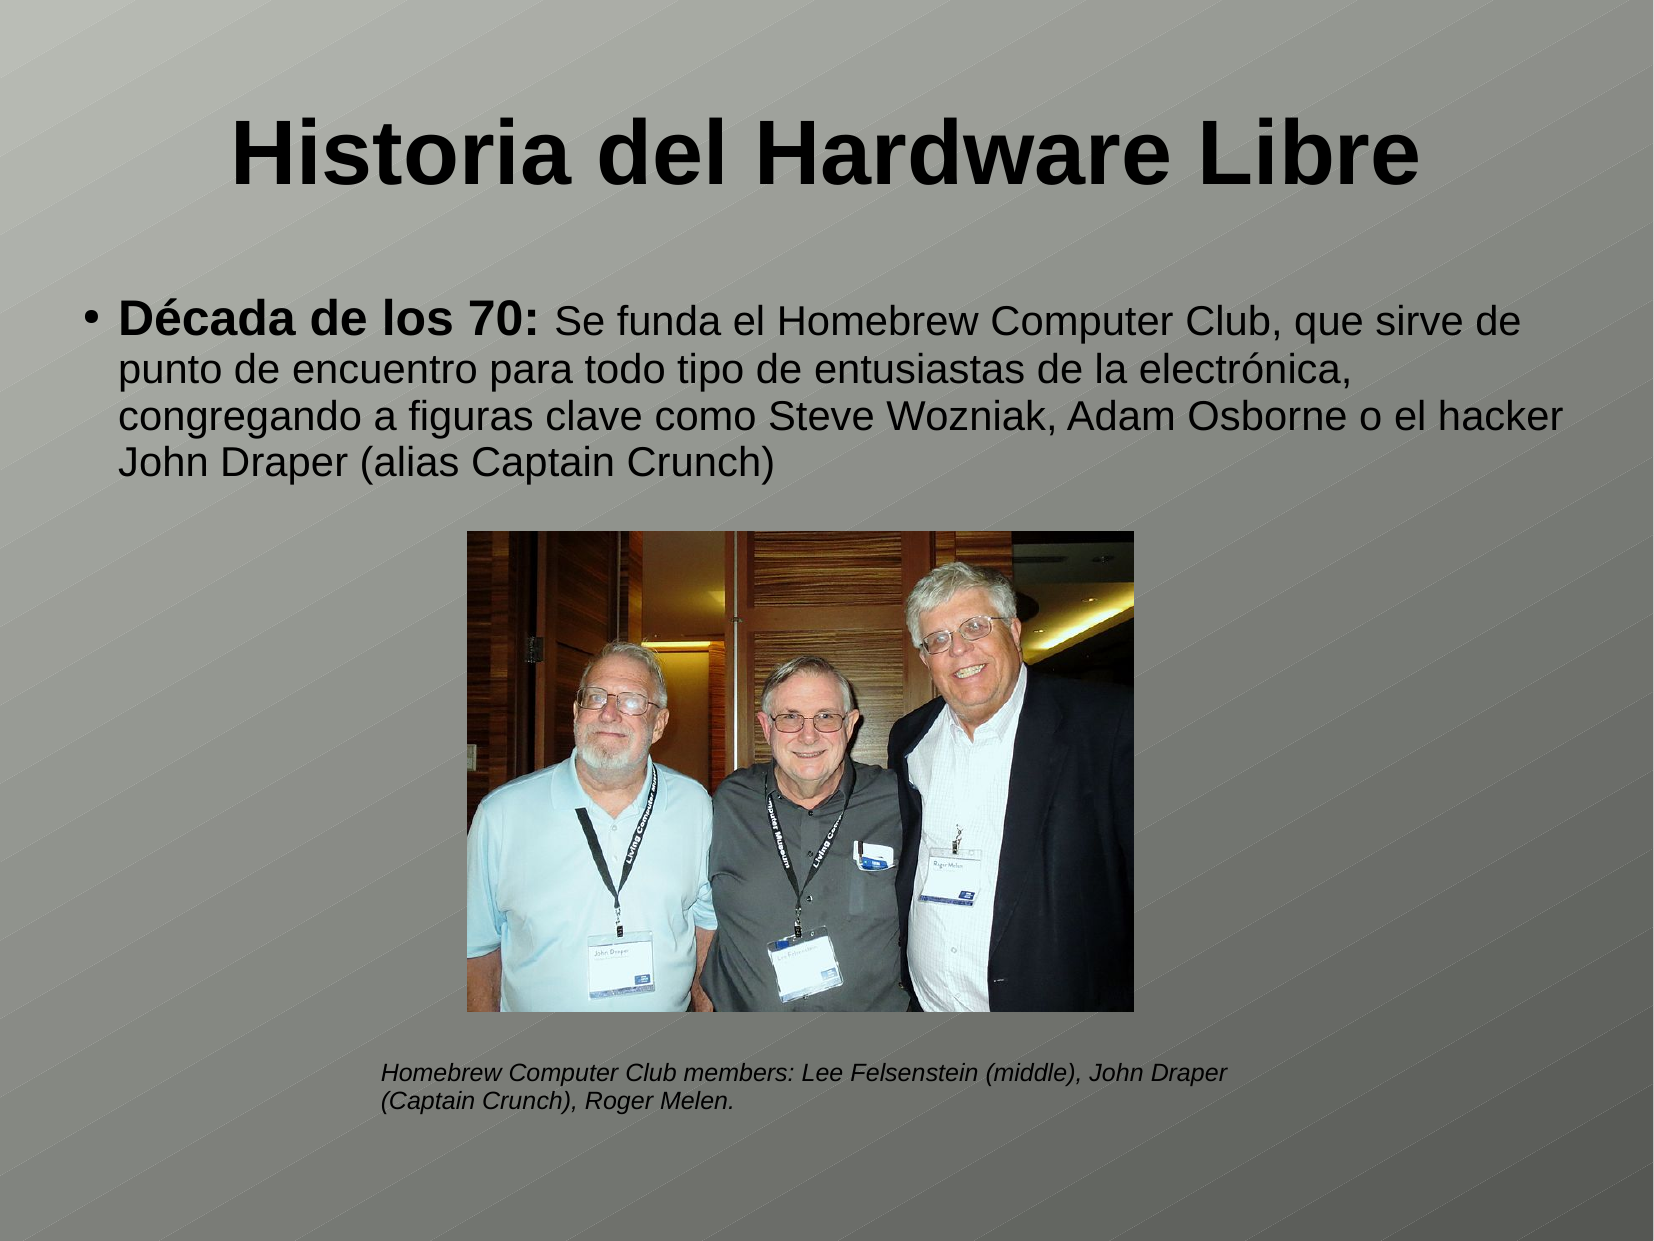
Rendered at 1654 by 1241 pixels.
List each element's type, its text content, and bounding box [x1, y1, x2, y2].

picture [467, 531, 1134, 1012]
list Década de los 70: Se funda el Homebrew Computer Club, que sirve de punto de encuentro para todo tipo de entusiastas de la electrónica, congregando a figuras clave como Steve Wozniak, Adam Osborne o el hacker John Draper (alias Captain Crunch) [82, 290, 1571, 1010]
title Historia del Hardware Libre [82, 49, 1571, 257]
text_box Homebrew Computer Club members: Lee Felsenstein (middle), John Draper (Captain Crunch), Roger Melen. [366, 1051, 1288, 1123]
